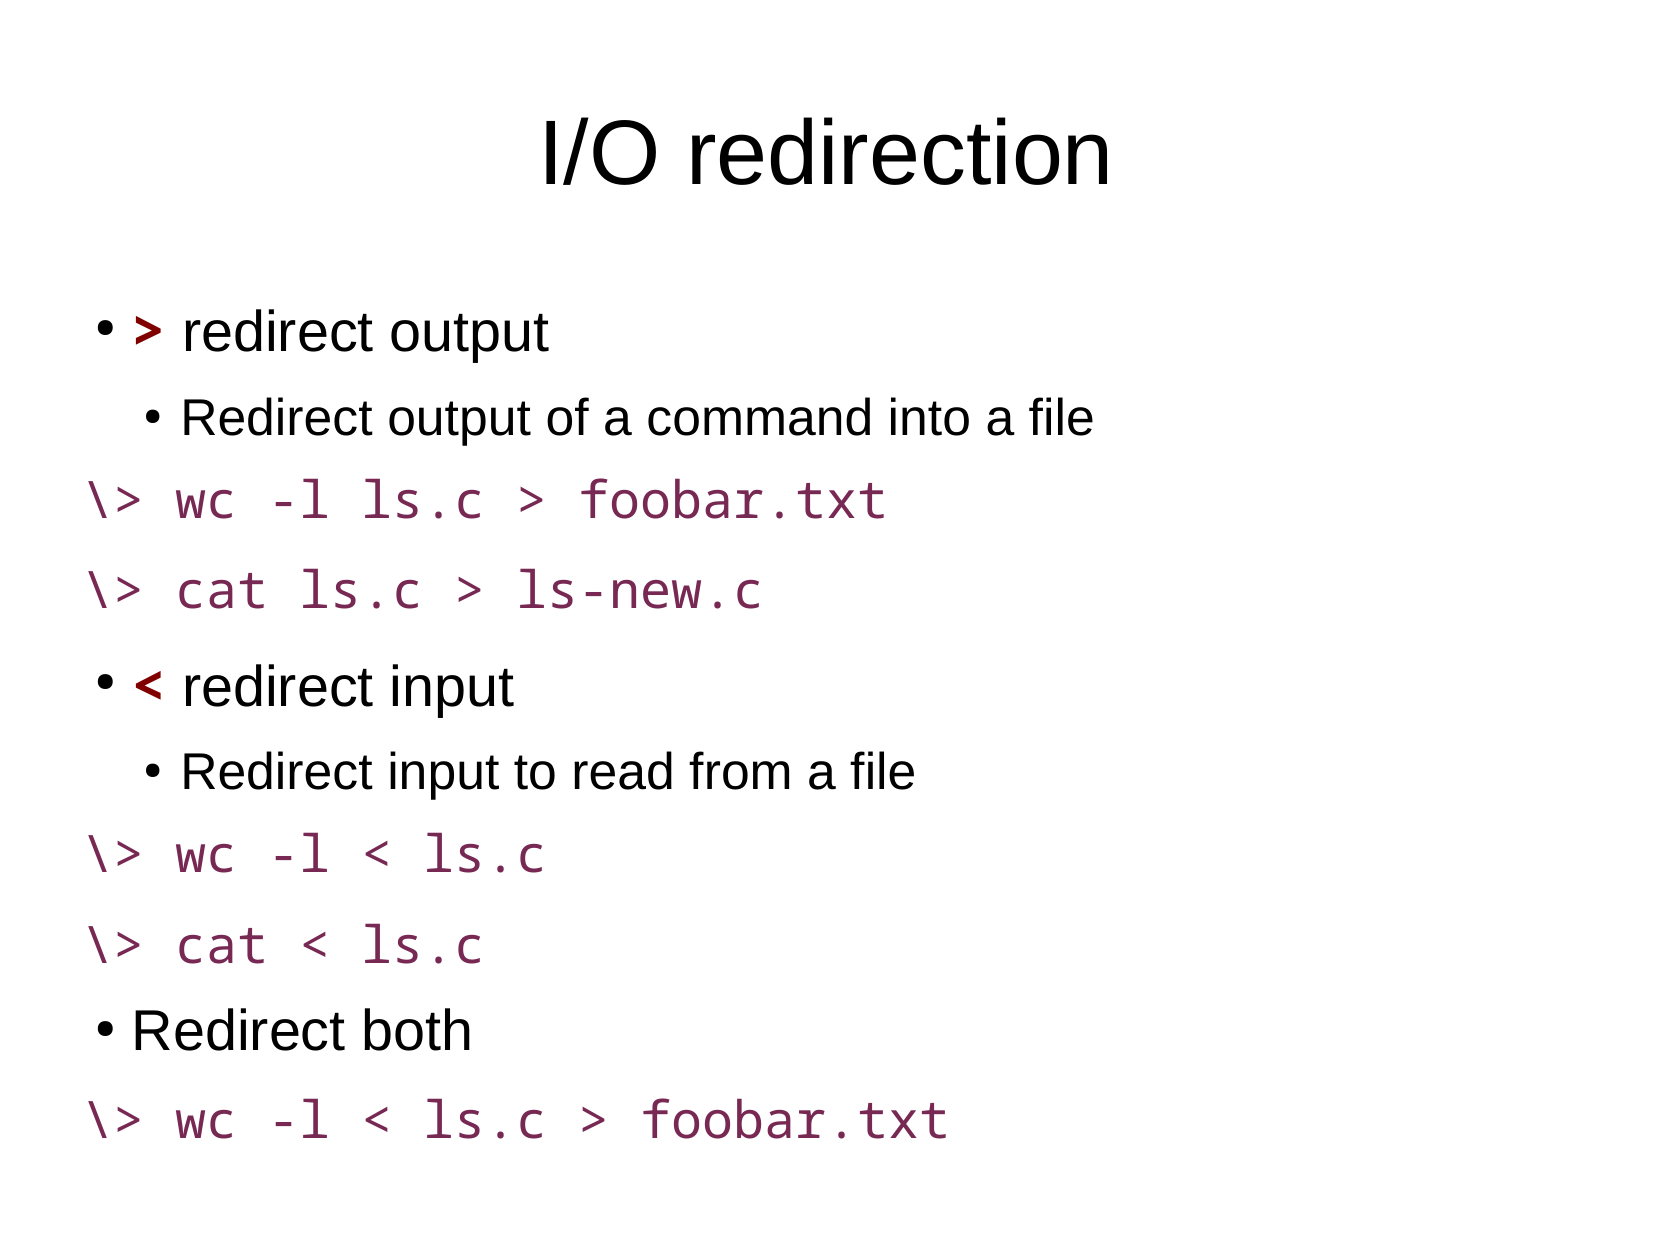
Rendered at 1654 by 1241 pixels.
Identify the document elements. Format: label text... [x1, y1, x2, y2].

list > redirect output Redirect output of a command into a file \> wc -l ls.c > foobar.txt \> cat ls.c > ls-new.c < redirect input Redirect input to read from a file \> wc -l < ls.c \> cat < ls.c Redirect both \> wc -l < ls.c > foobar.txt [82, 290, 1571, 1163]
title I/O redirection [82, 49, 1571, 257]
